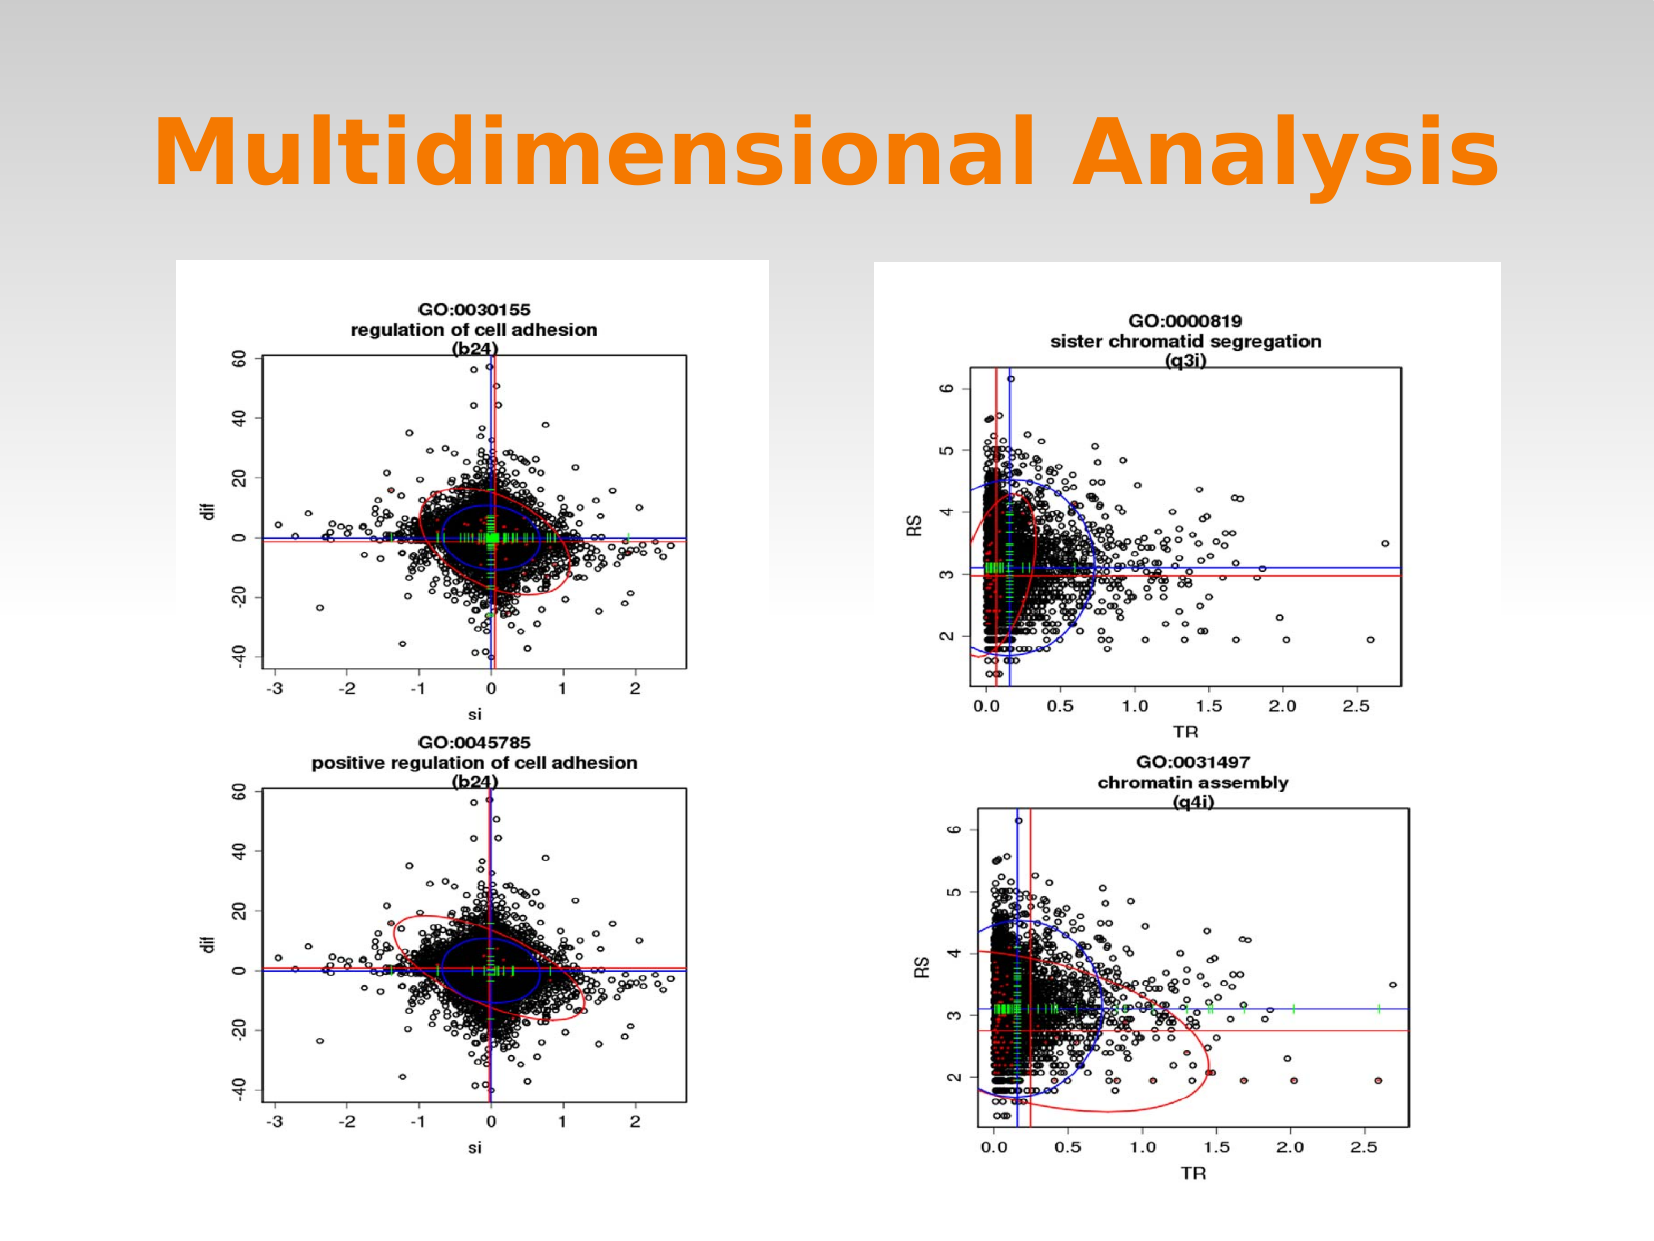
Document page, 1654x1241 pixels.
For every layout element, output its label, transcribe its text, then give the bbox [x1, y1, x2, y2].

picture [874, 262, 1501, 1189]
title Multidimensional Analysis [82, 49, 1571, 257]
picture [176, 260, 769, 1167]
